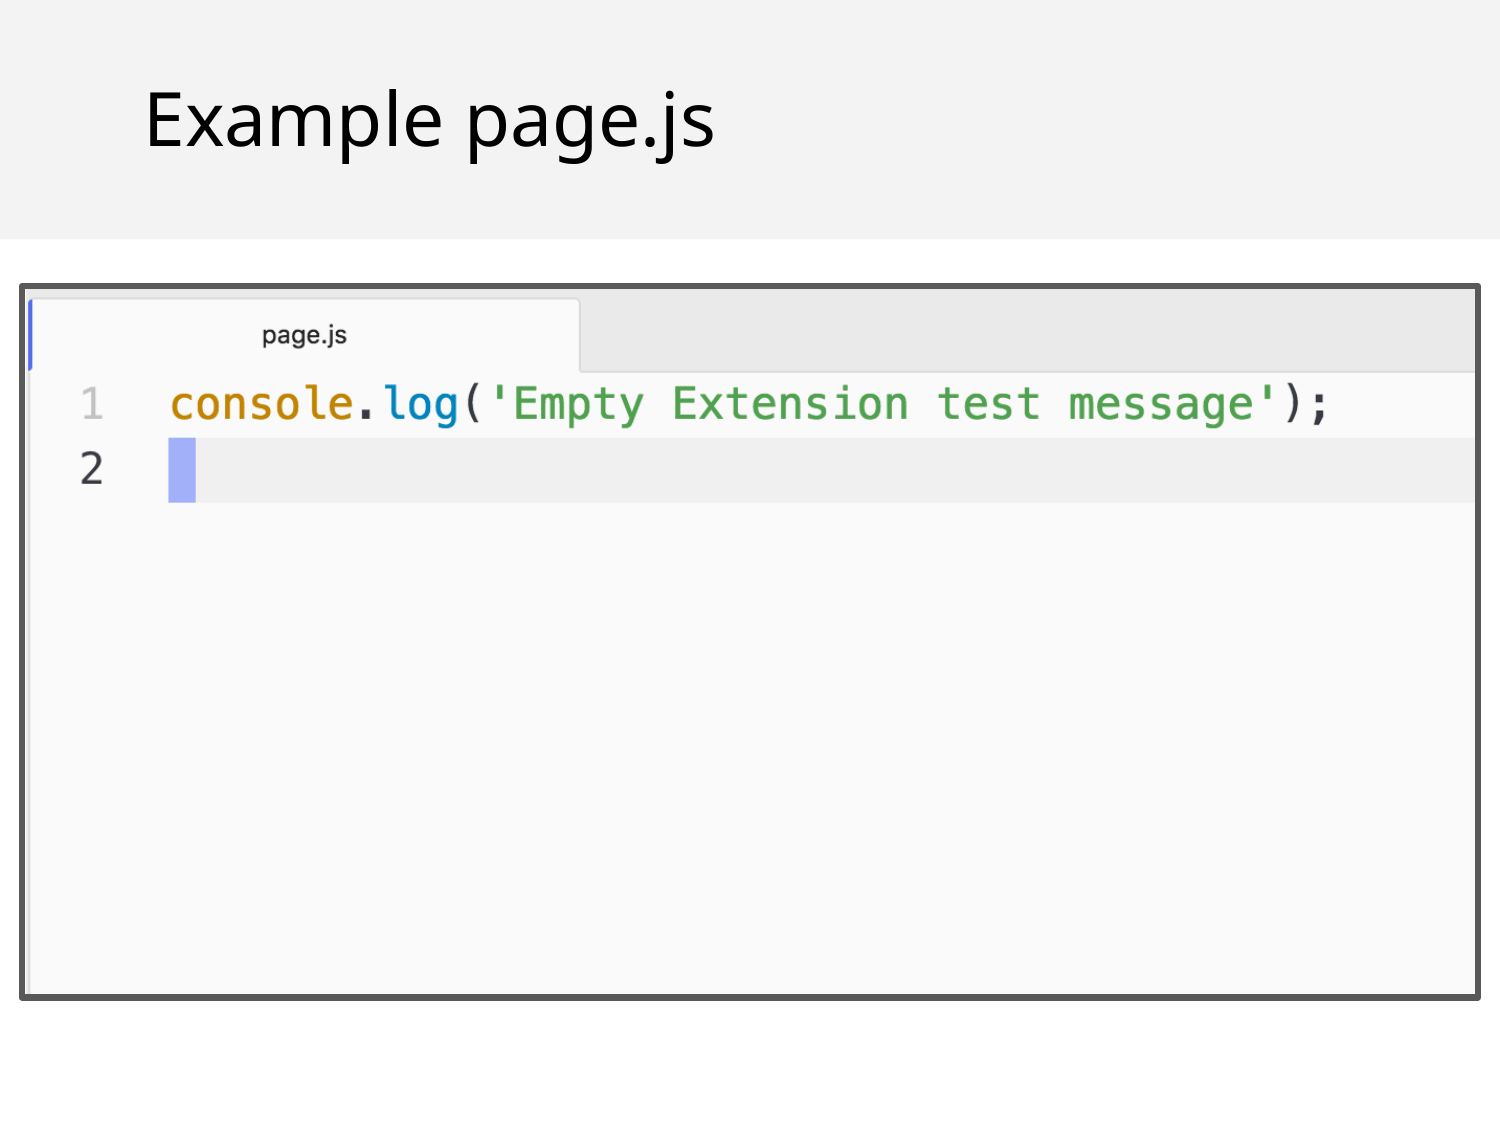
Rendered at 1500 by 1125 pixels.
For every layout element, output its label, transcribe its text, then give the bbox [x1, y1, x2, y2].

title Example page.js [128, 56, 1372, 183]
picture [24, 289, 1475, 995]
